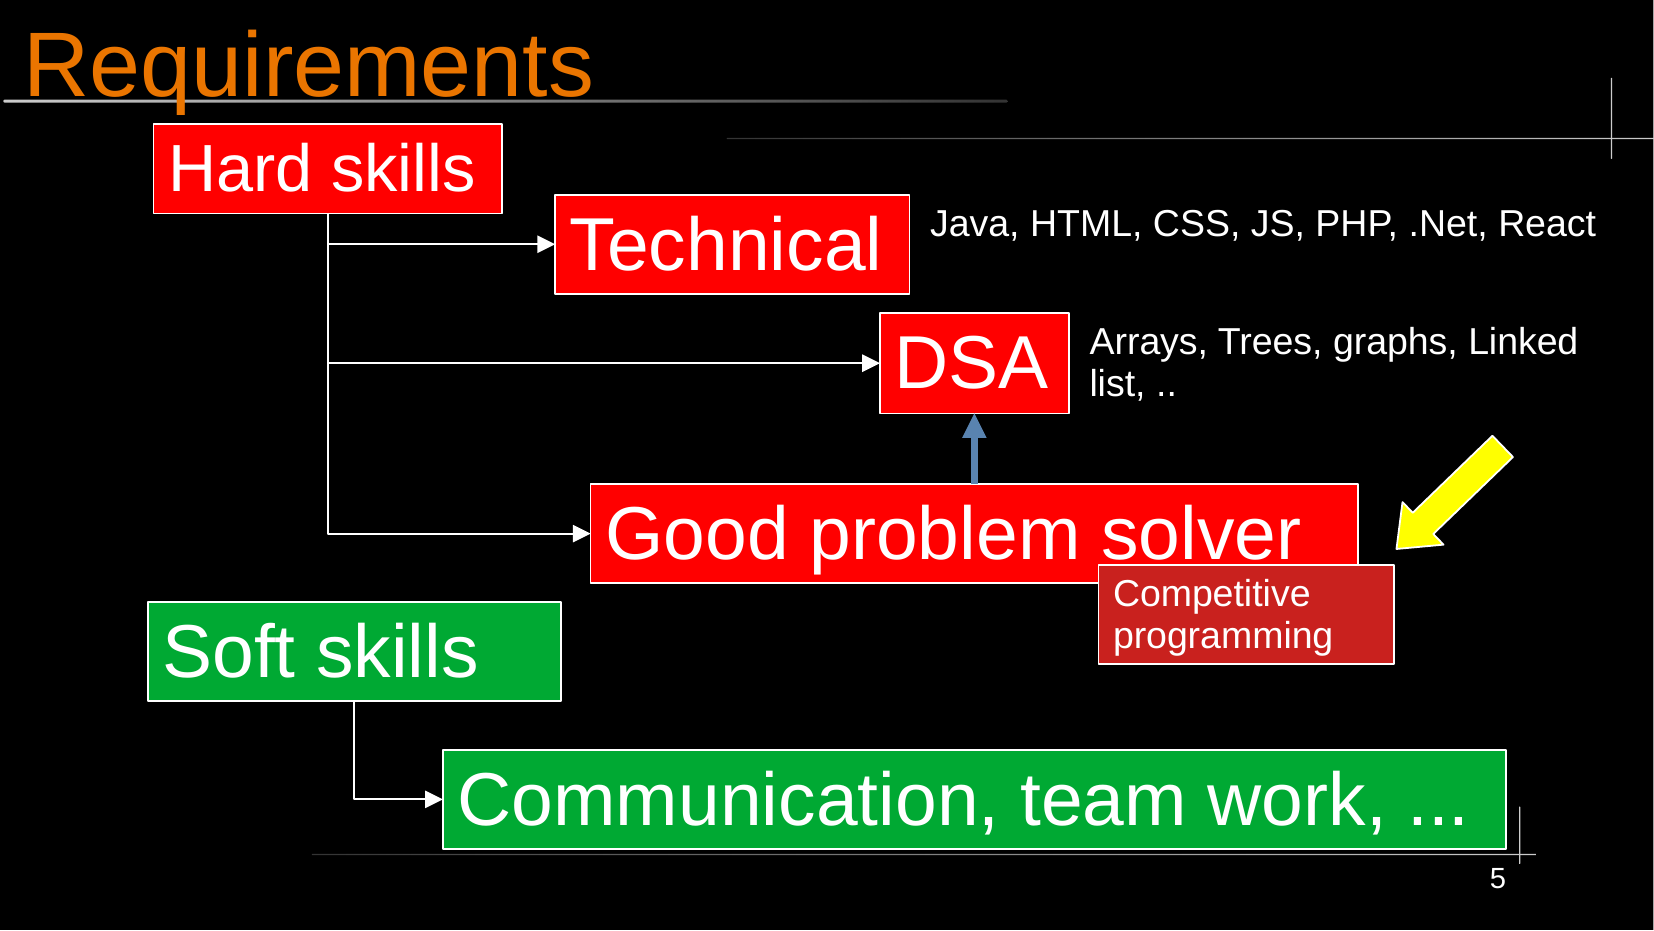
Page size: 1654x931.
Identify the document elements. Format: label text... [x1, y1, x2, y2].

text_box [1396, 435, 1513, 549]
text_box Technical [555, 194, 910, 294]
text_box Soft skills [147, 602, 562, 702]
text_box Good problem solver [590, 484, 1359, 584]
text_box Arrays, Trees, graphs, Linked list, .. [1074, 312, 1636, 412]
text_box Java, HTML, CSS, JS, PHP, .Net, React [915, 194, 1625, 294]
text_box Competitive programming [1098, 565, 1394, 665]
title Requirements [23, 11, 1589, 119]
text_box Hard skills [153, 124, 502, 214]
text_box Communication, team work, ... [442, 750, 1506, 849]
text_box DSA [879, 312, 1069, 414]
